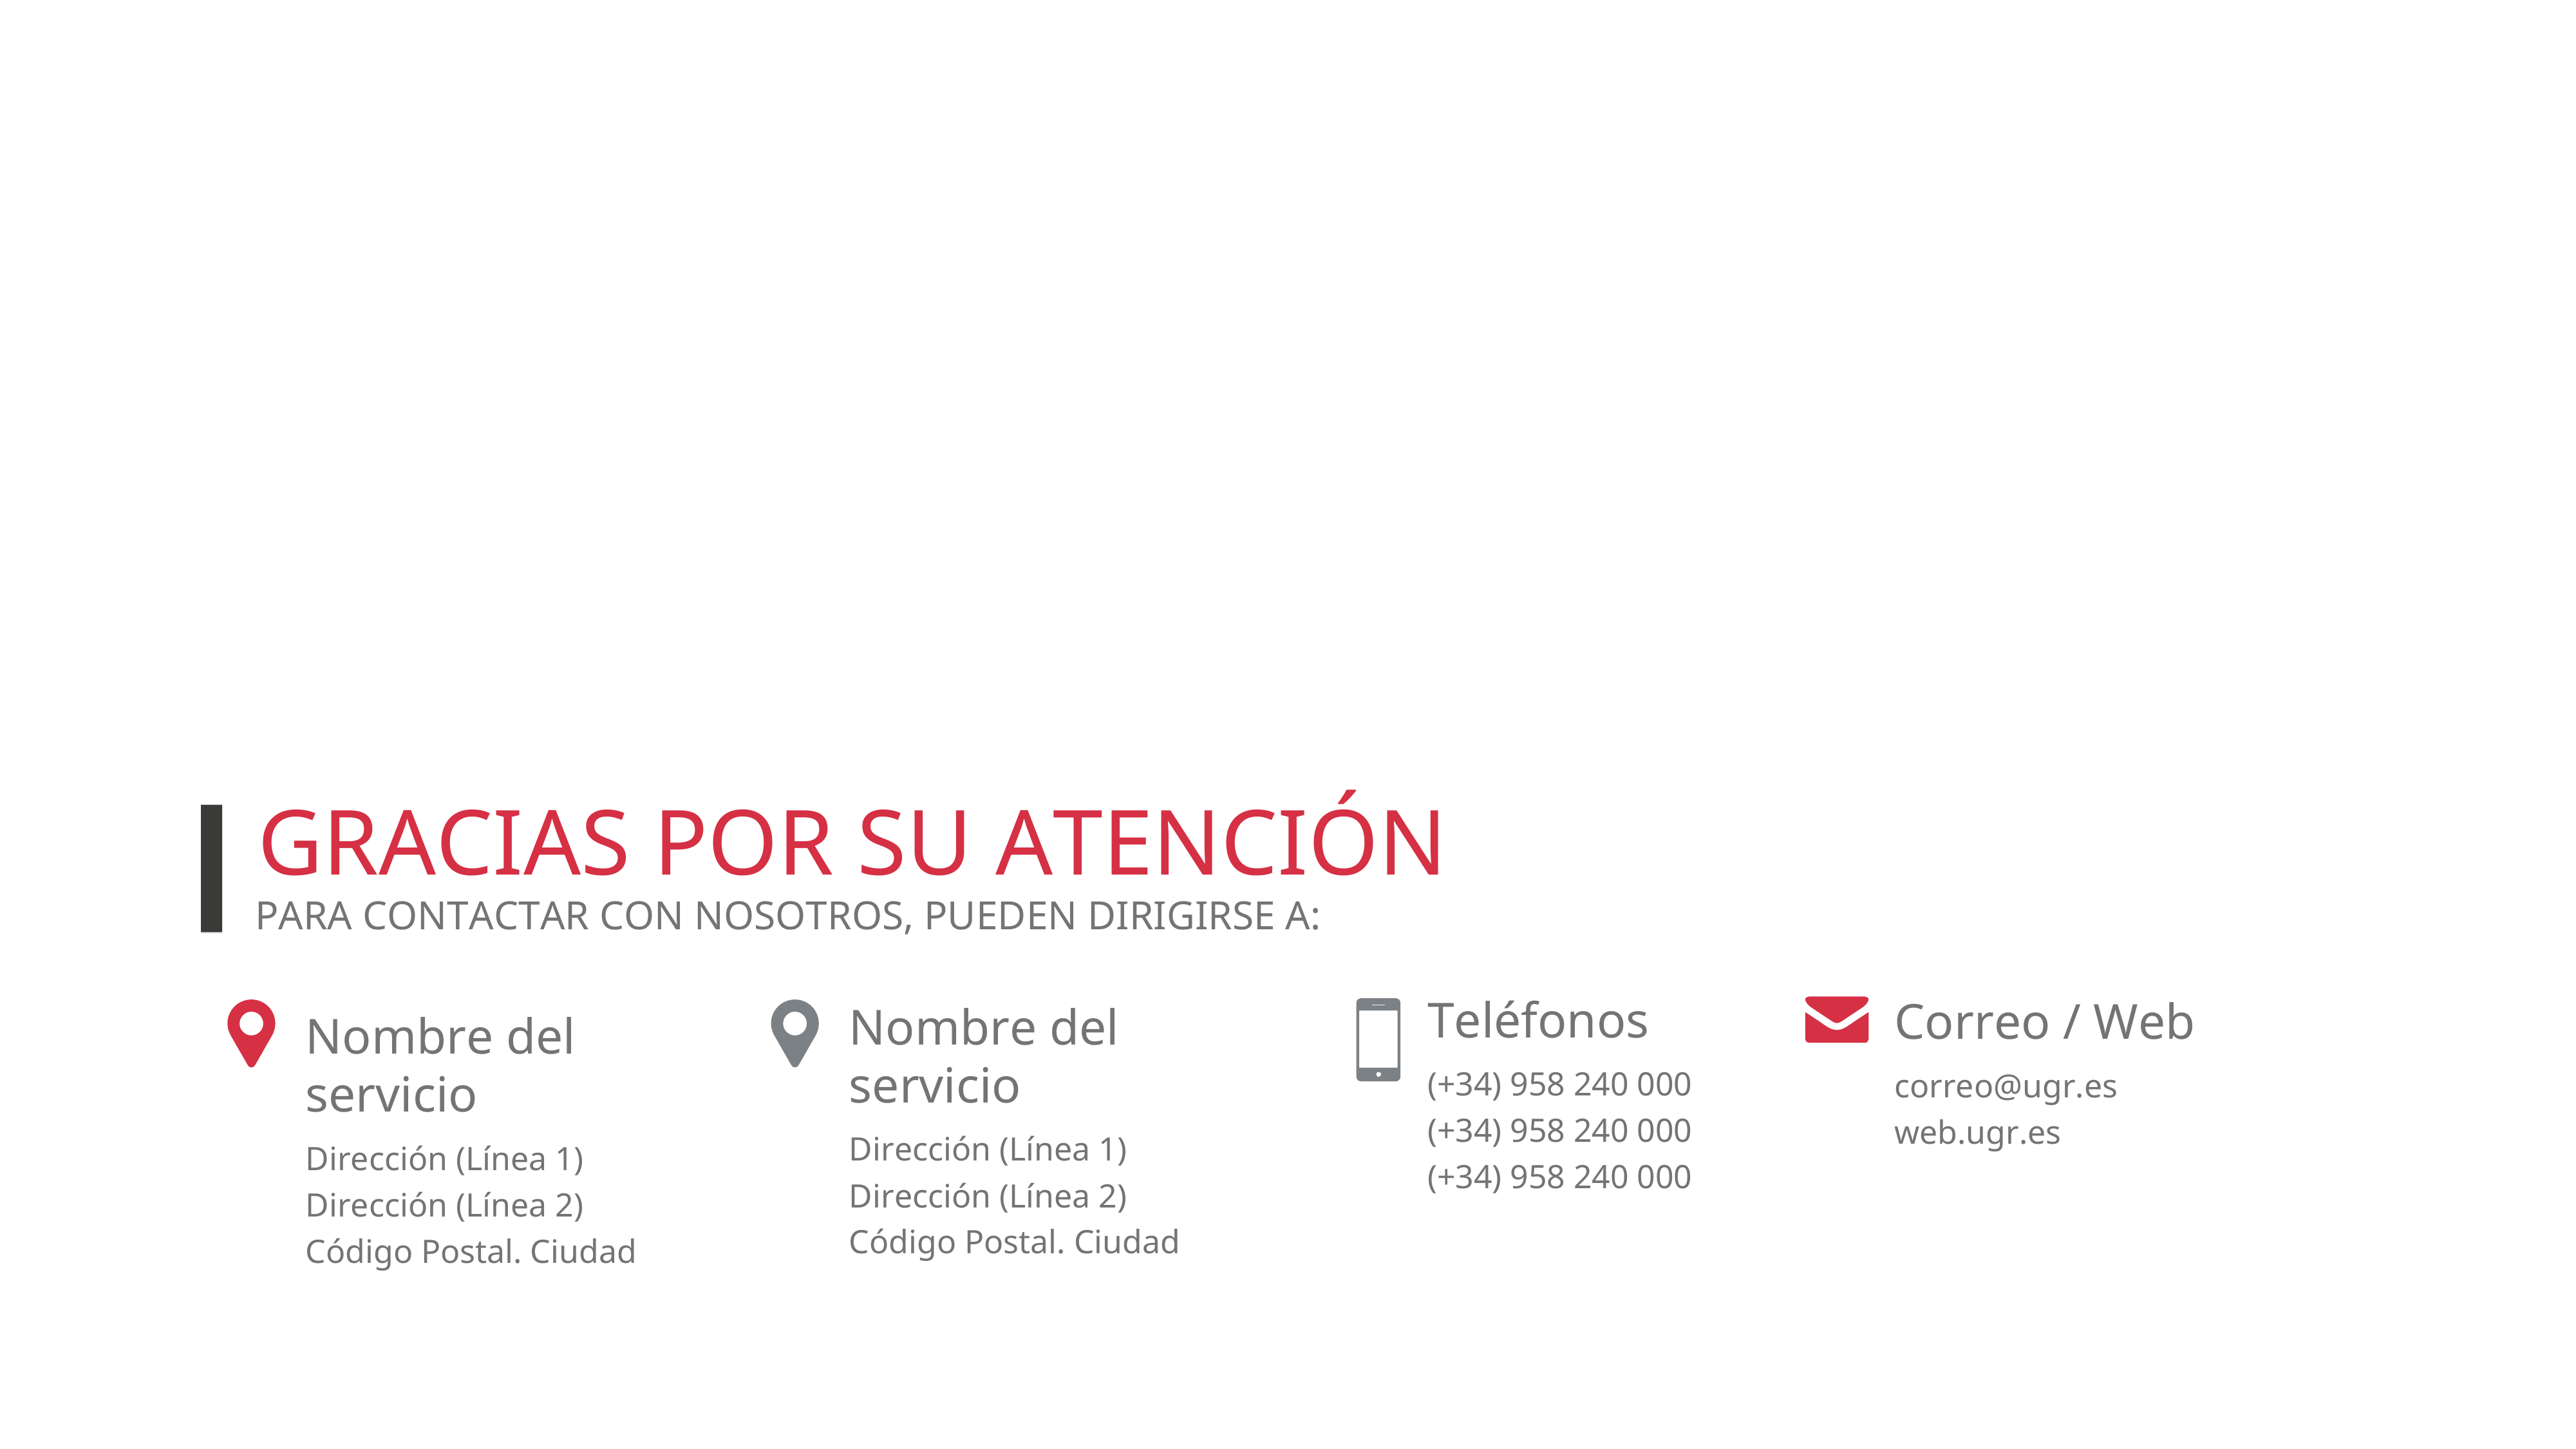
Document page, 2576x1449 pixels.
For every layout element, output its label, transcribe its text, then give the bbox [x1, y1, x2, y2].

text_box Dirección (Línea 1) Dirección (Línea 2) Código Postal. Ciudad [296, 1125, 747, 1399]
text_box [1356, 998, 1401, 1082]
text_box [201, 804, 223, 933]
text_box Nombre del servicio [296, 1000, 747, 1125]
text_box PARA CONTACTAR CON NOSOTROS, PUEDEN DIRIGIRSE A: [245, 886, 2400, 943]
text_box GRACIAS POR SU ATENCIÓN [248, 780, 2402, 898]
text_box [1805, 1012, 1869, 1043]
text_box Correo / Web [1885, 986, 2336, 1052]
text_box Teléfonos [1418, 984, 1747, 1050]
text_box (+34) 958 240 000 (+34) 958 240 000 (+34) 958 240 000 [1418, 1050, 1747, 1197]
text_box [1805, 996, 1869, 1023]
text_box [771, 999, 819, 1068]
text_box correo@ugr.es web.ugr.es [1885, 1052, 2336, 1199]
text_box Nombre del servicio [840, 991, 1291, 1116]
text_box Dirección (Línea 1) Dirección (Línea 2) Código Postal. Ciudad [840, 1116, 1291, 1390]
text_box [227, 999, 276, 1068]
